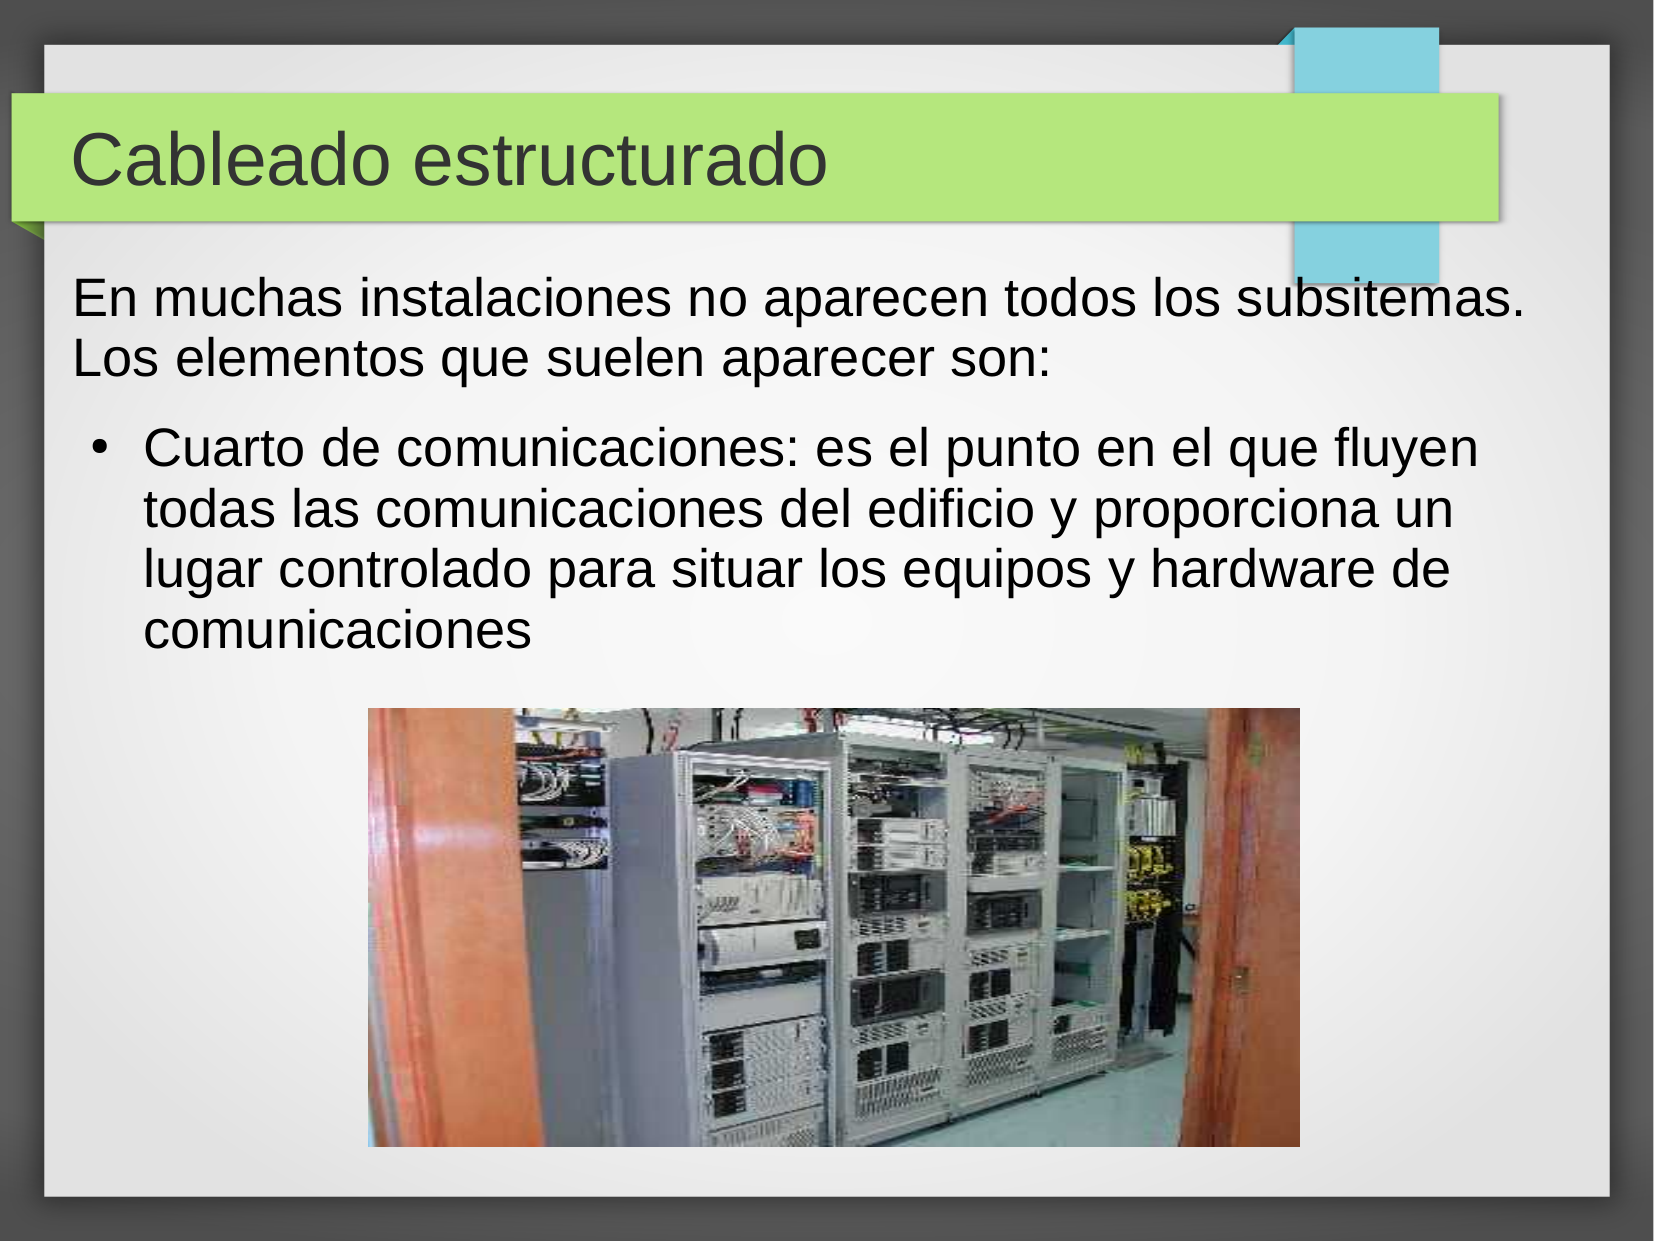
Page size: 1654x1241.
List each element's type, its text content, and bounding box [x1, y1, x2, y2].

title Cableado estructurado [70, 106, 1229, 213]
picture [0, 0, 1654, 1241]
list En muchas instalaciones no aparecen todos los subsitemas. Los elementos que suelen aparecer son: Cuarto de comunicaciones: es el punto en el que fluyen todas las comunicaciones del edificio y proporciona un lugar controlado para situar los equipos y hardware de comunicaciones [72, 267, 1561, 660]
